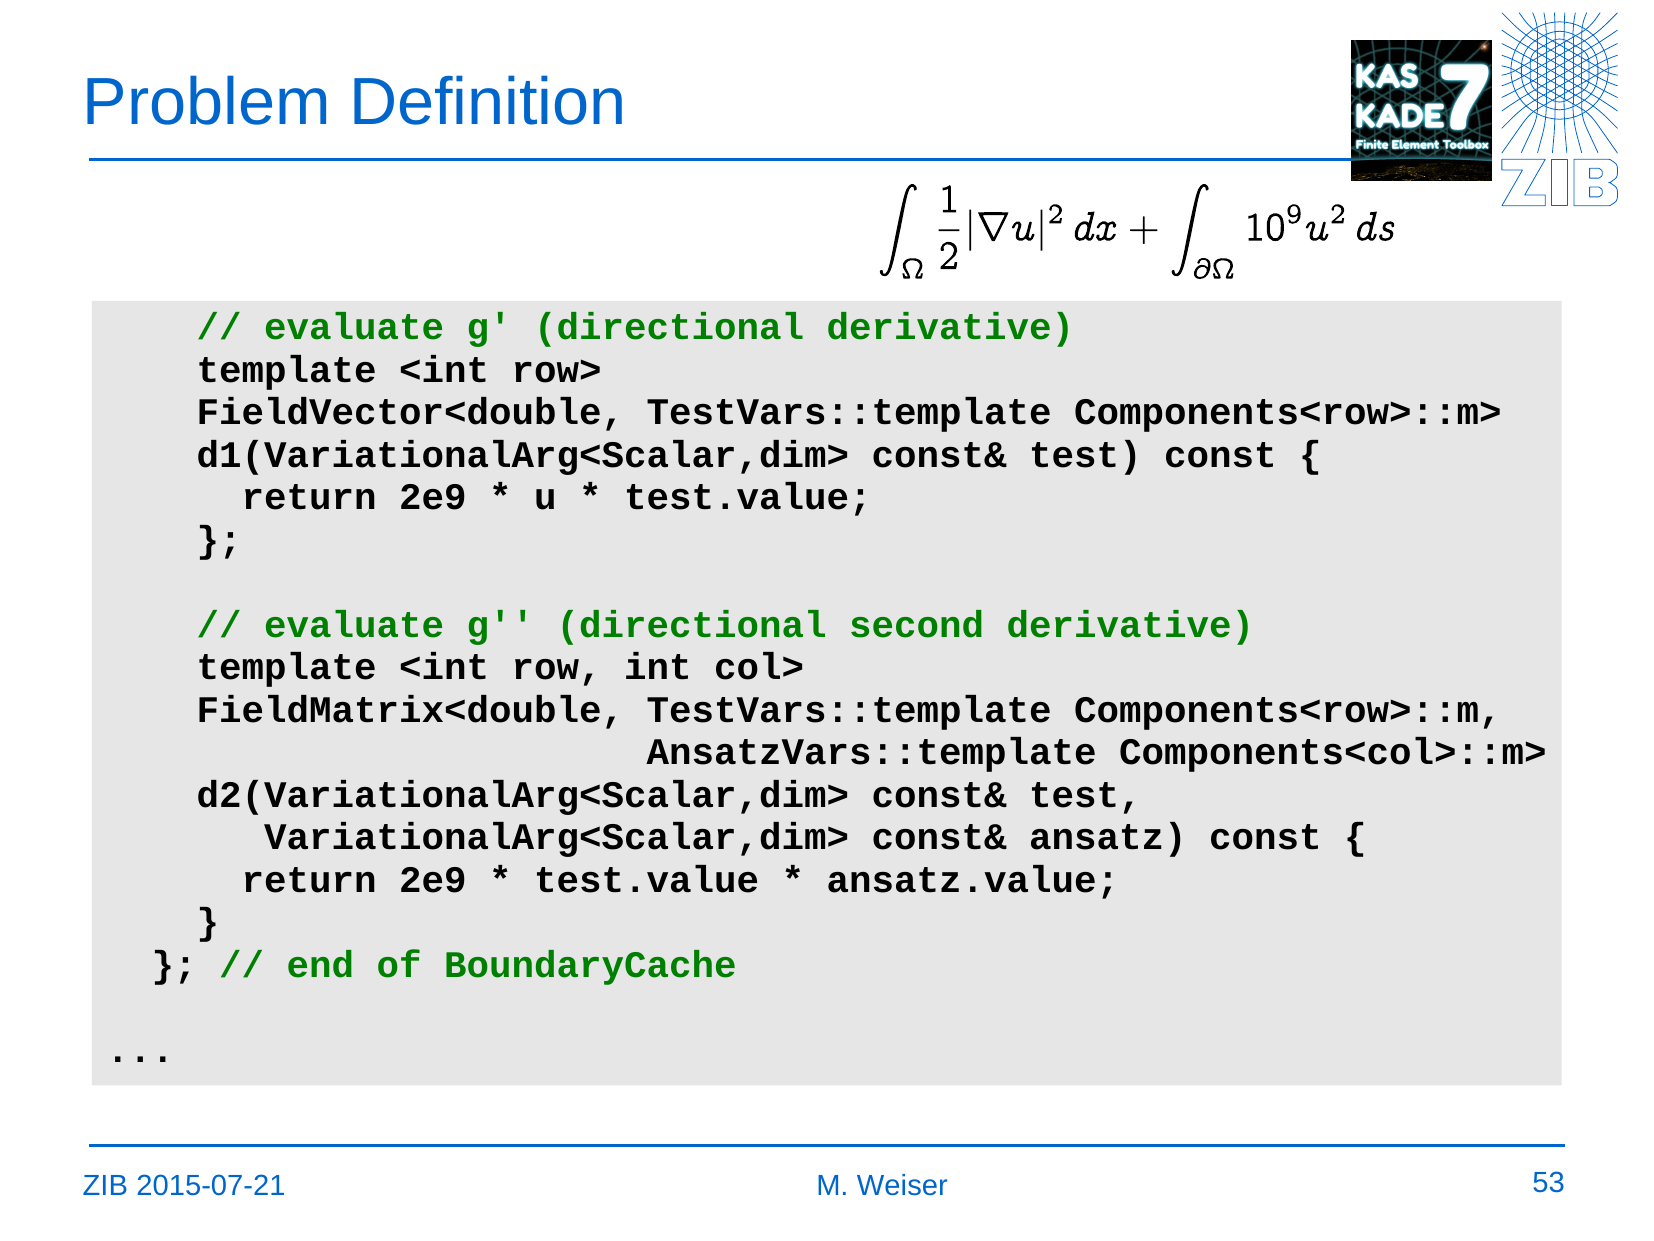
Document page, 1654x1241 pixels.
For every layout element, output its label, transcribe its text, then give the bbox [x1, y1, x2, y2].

picture [1351, 40, 1492, 181]
picture [879, 183, 1395, 280]
title Problem Definition [82, 64, 1359, 139]
text_box // evaluate g' (directional derivative) template <int row> FieldVector<double, TestVars::template Components<row>::m> d1(VariationalArg<Scalar,dim> const& test) const { return 2e9 * u * test.value; }; // evaluate g'' (directional second derivative) template <int row, int col> FieldMatrix<double, TestVars::template Components<row>::m, AnsatzVars::template Components<col>::m> d2(VariationalArg<Scalar,dim> const& test, VariationalArg<Scalar,dim> const& ansatz) const { return 2e9 * test.value * ansatz.value; } }; // end of BoundaryCache ... [91, 300, 1562, 1086]
